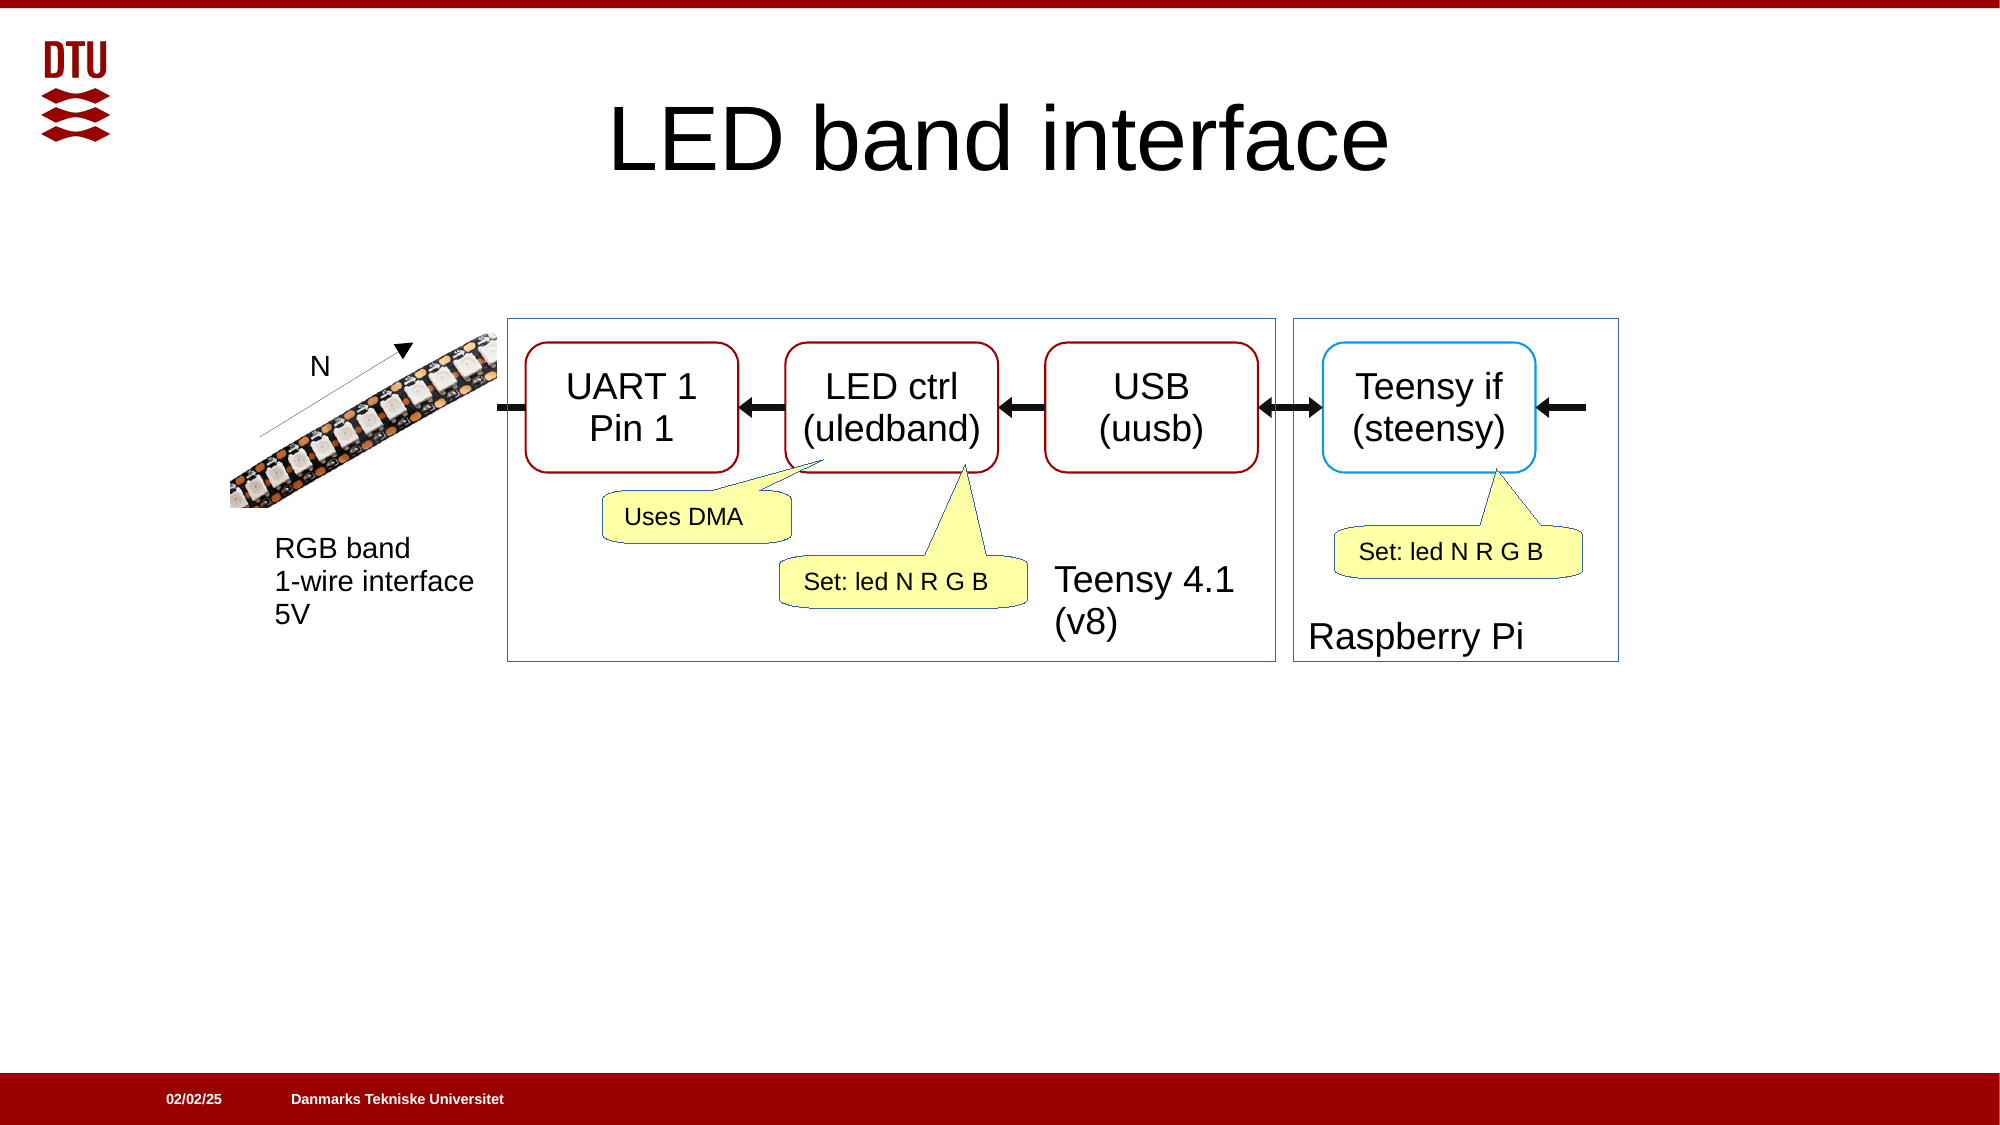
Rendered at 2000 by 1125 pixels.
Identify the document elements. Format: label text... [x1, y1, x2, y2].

text_box Uses DMA [602, 459, 824, 544]
text_box Raspberry Pi [1293, 608, 1540, 666]
text_box LED ctrl (uledband) [785, 342, 999, 473]
text_box N [295, 342, 346, 391]
text_box UART 1 Pin 1 [525, 342, 739, 473]
text_box Set: led N R G B [1334, 468, 1583, 579]
text_box Set: led N R G B [779, 464, 1028, 609]
picture [230, 330, 497, 508]
text_box Teensy if (steensy) [1322, 342, 1536, 473]
title LED band interface [99, 44, 1900, 233]
text_box Teensy 4.1 (v8) [1039, 550, 1261, 650]
text_box RGB band 1-wire interface 5V [259, 524, 490, 638]
text_box USB (uusb) [1045, 342, 1258, 473]
